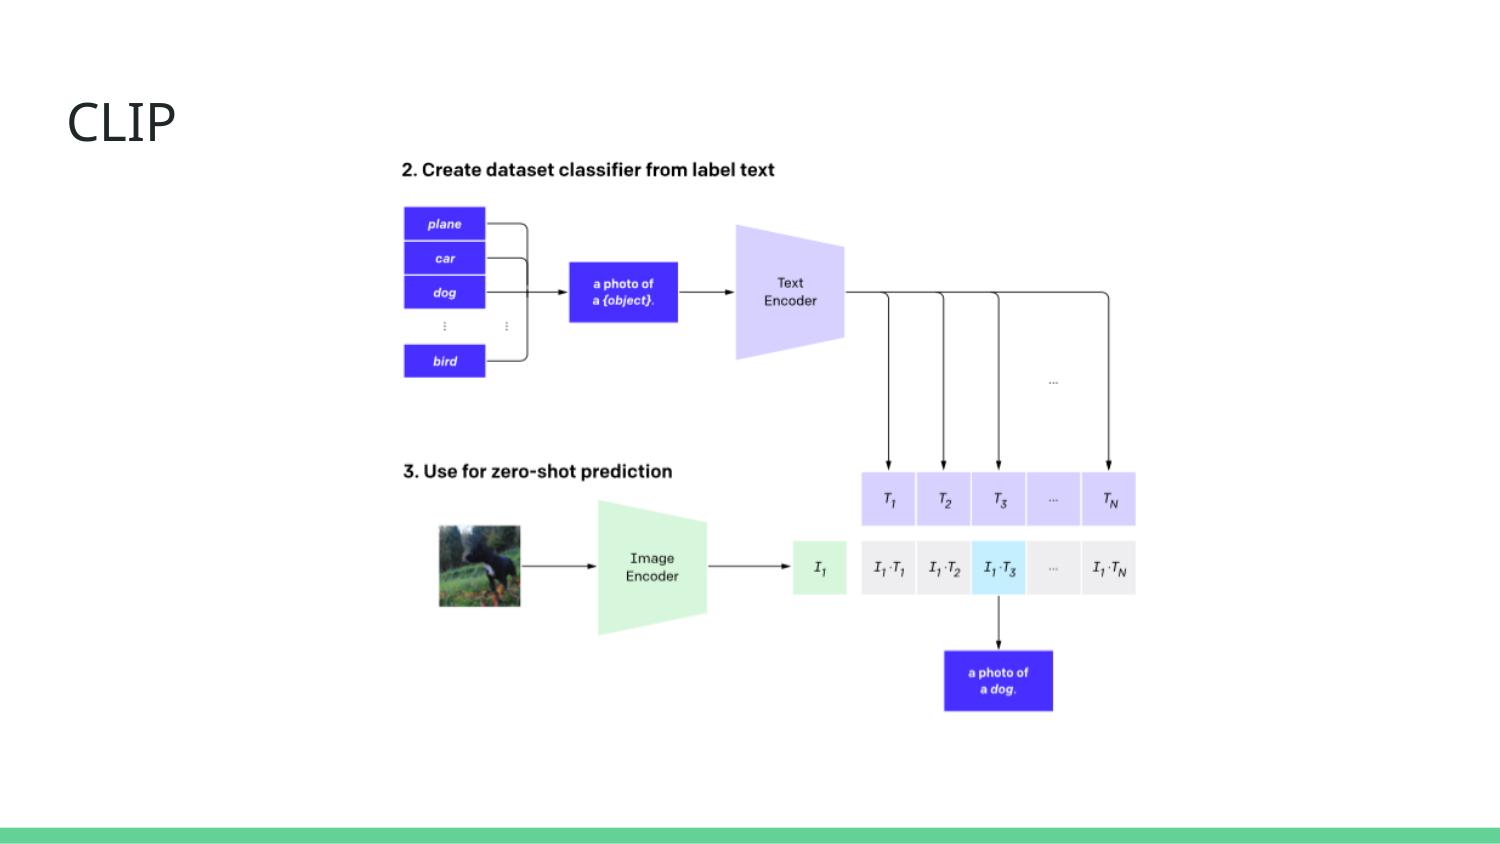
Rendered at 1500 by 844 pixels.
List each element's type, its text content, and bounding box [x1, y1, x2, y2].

title CLIP [51, 72, 1449, 167]
picture [377, 134, 1154, 761]
